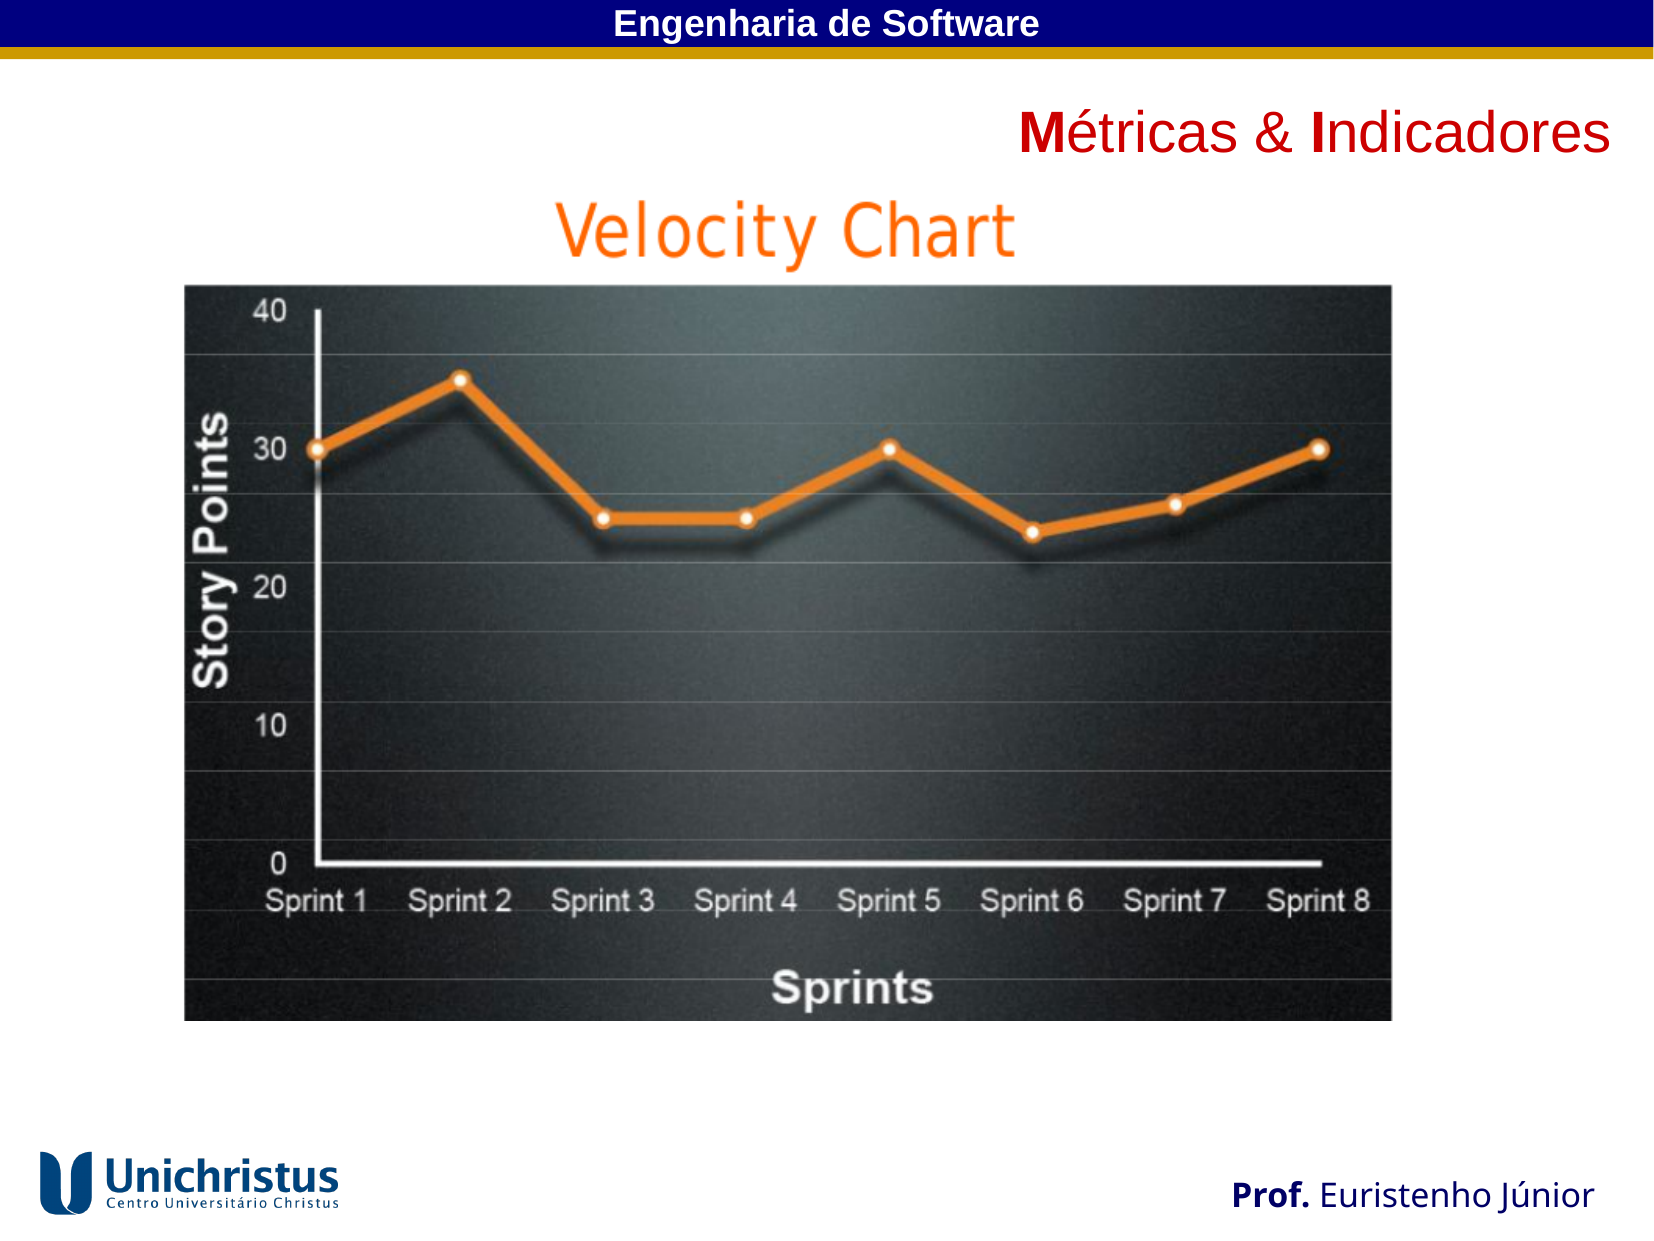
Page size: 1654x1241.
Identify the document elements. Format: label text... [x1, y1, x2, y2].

text_box Engenharia de Software [0, 0, 1654, 47]
picture [35, 1148, 343, 1217]
picture [147, 188, 1418, 1021]
text_box Métricas & Indicadores [1003, 92, 1654, 173]
text_box [0, 47, 1654, 60]
text_box Prof. Euristenho Júnior [1216, 1163, 1654, 1224]
